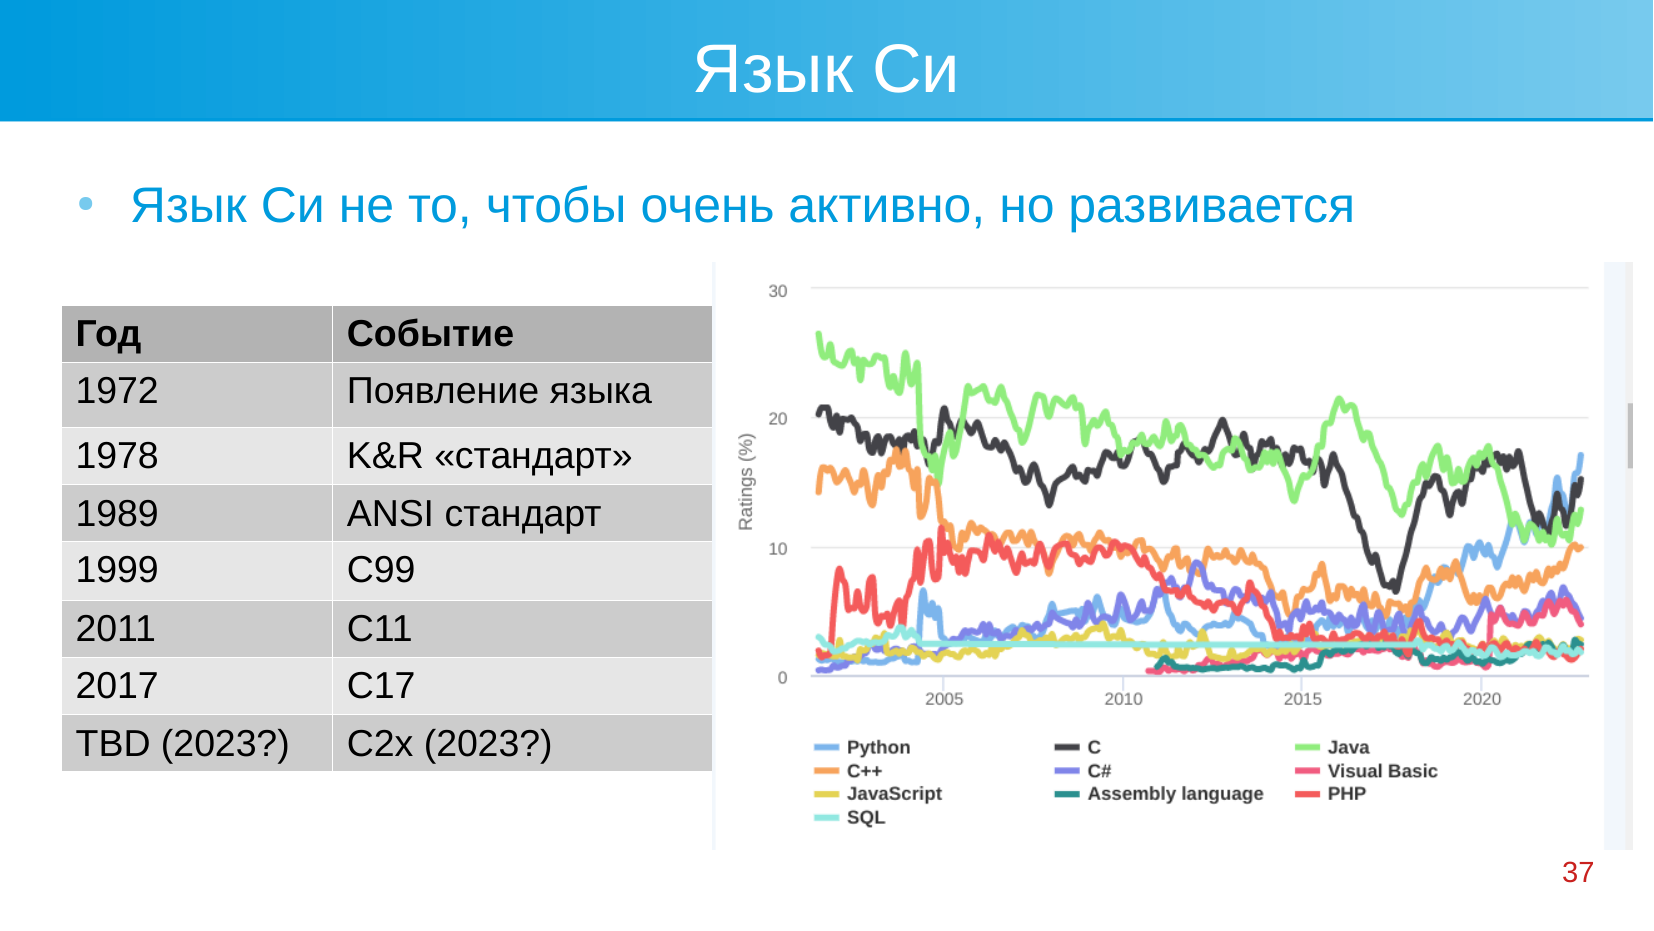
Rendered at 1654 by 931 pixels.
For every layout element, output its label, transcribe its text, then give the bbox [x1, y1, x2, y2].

table_cell 2011 [62, 601, 332, 657]
table_header Год [62, 306, 332, 362]
table_cell K&R «стандарт» [333, 428, 712, 484]
table_cell TBD (2023?) [62, 715, 332, 771]
picture [712, 262, 1633, 850]
table_cell С11 [333, 601, 712, 657]
title Язык Си [59, 29, 1595, 108]
table_cell 1972 [62, 363, 332, 427]
table_cell 1989 [62, 485, 332, 541]
table_header Событие [333, 306, 712, 362]
table_cell 1999 [62, 542, 332, 600]
list Язык Си не то, чтобы очень активно, но развивается [59, 177, 1595, 263]
table_cell Появление языка [333, 363, 712, 427]
table_cell ANSI стандарт [333, 485, 712, 541]
table_cell C17 [333, 658, 712, 714]
table_cell 1978 [62, 428, 332, 484]
table_cell C99 [333, 542, 712, 600]
table_cell 2017 [62, 658, 332, 714]
table_cell C2x (2023?) [333, 715, 712, 771]
